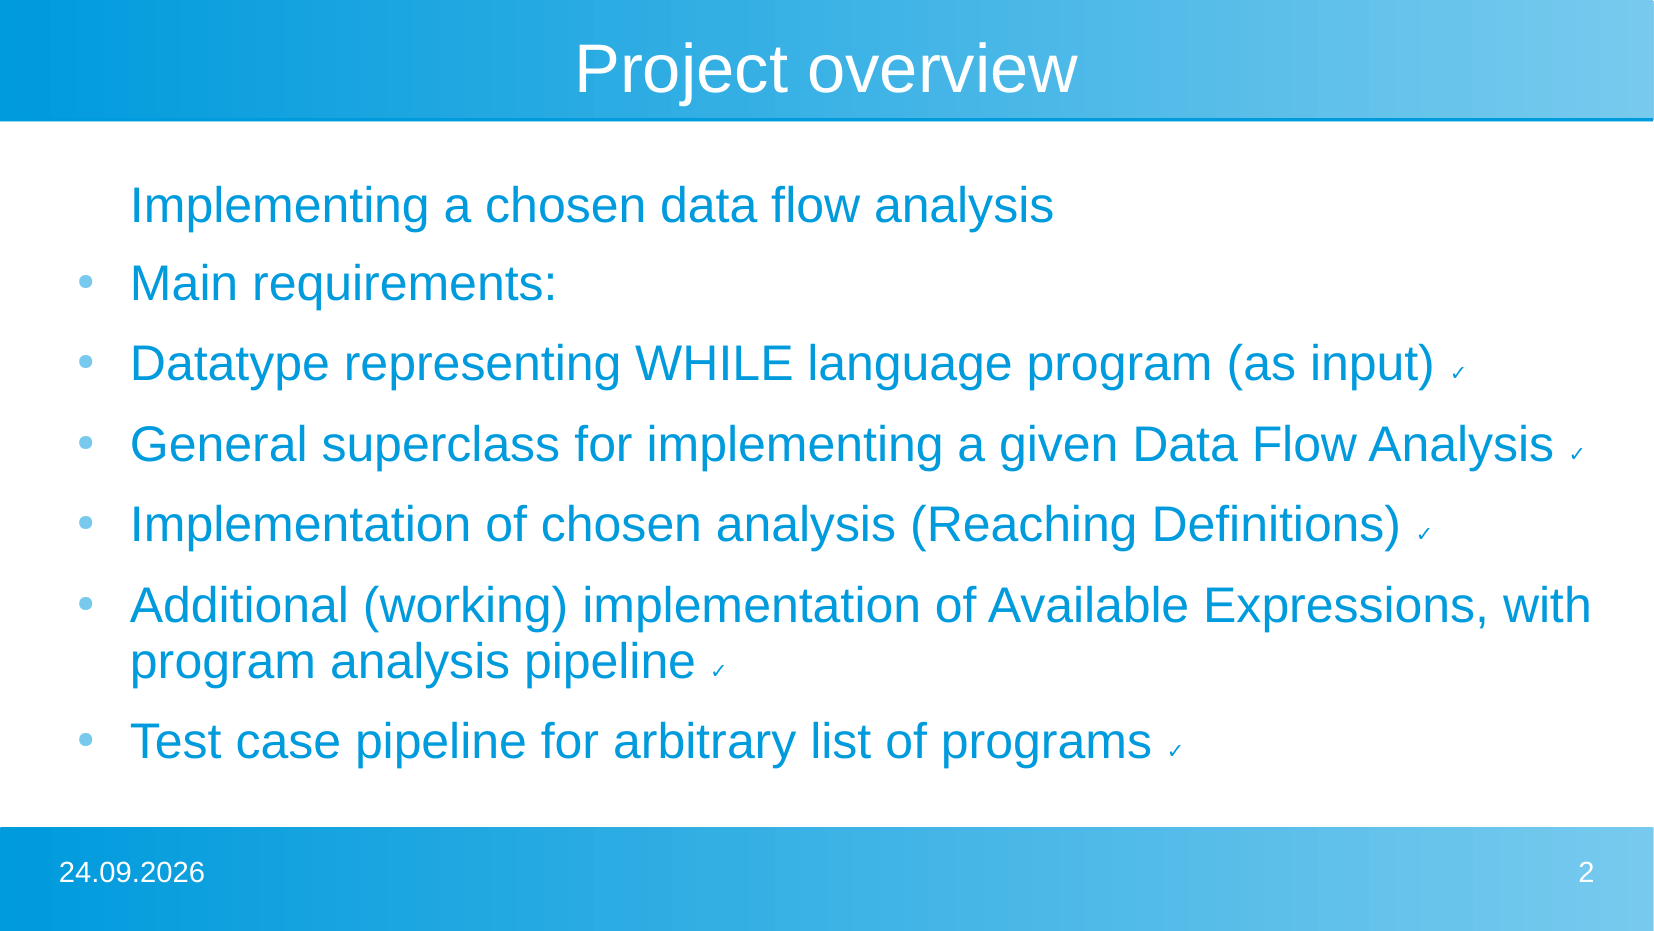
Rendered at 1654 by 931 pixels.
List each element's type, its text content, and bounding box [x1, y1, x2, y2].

list Implementing a chosen data flow analysis Main requirements: Datatype representing WHILE language program (as input) ✓ General superclass for implementing a given Data Flow Analysis ✓ Implementation of chosen analysis (Reaching Definitions) ✓ Additional (working) implementation of Available Expressions, with program analysis pipeline ✓ Test case pipeline for arbitrary list of programs ✓ [59, 177, 1595, 768]
title Project overview [59, 29, 1595, 108]
